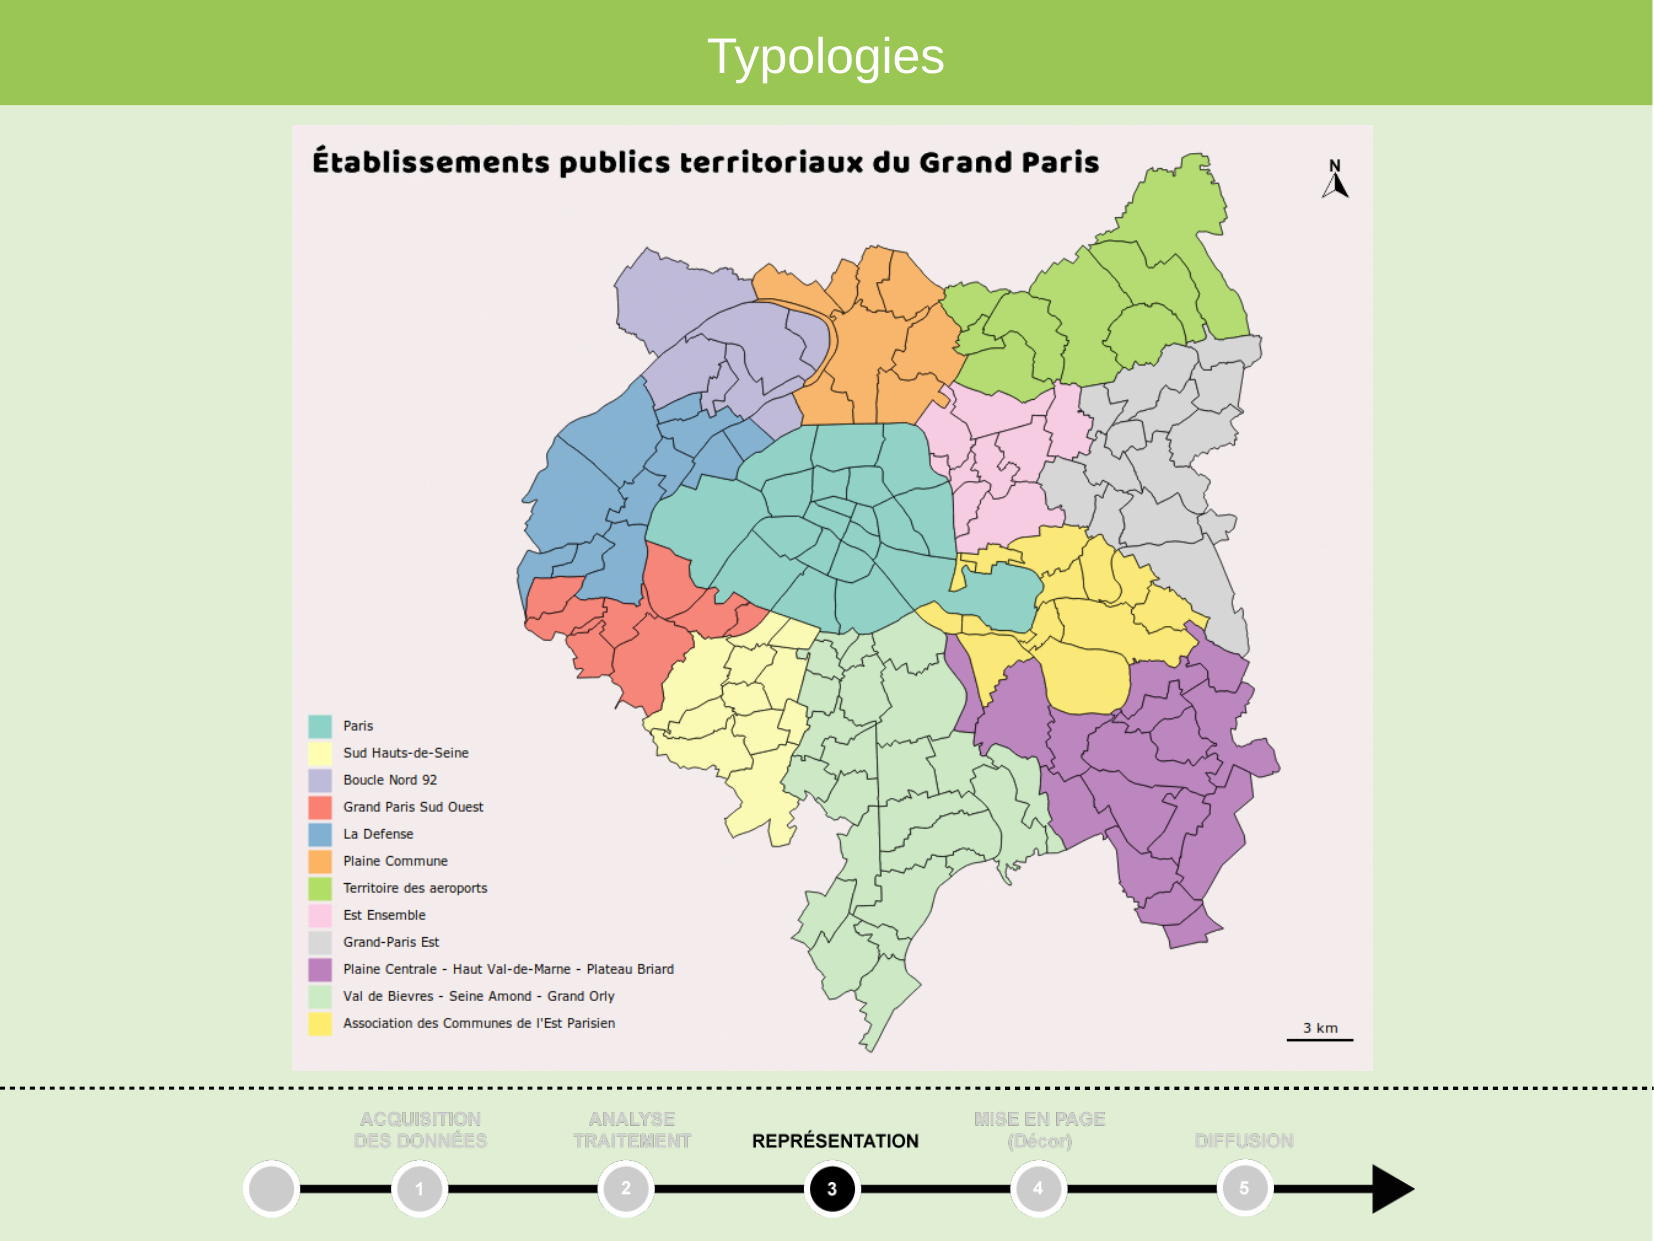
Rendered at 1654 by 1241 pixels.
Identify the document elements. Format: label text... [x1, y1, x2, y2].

picture [292, 125, 1373, 1071]
text_box Typologies [82, 19, 1570, 88]
picture [243, 1109, 1415, 1218]
